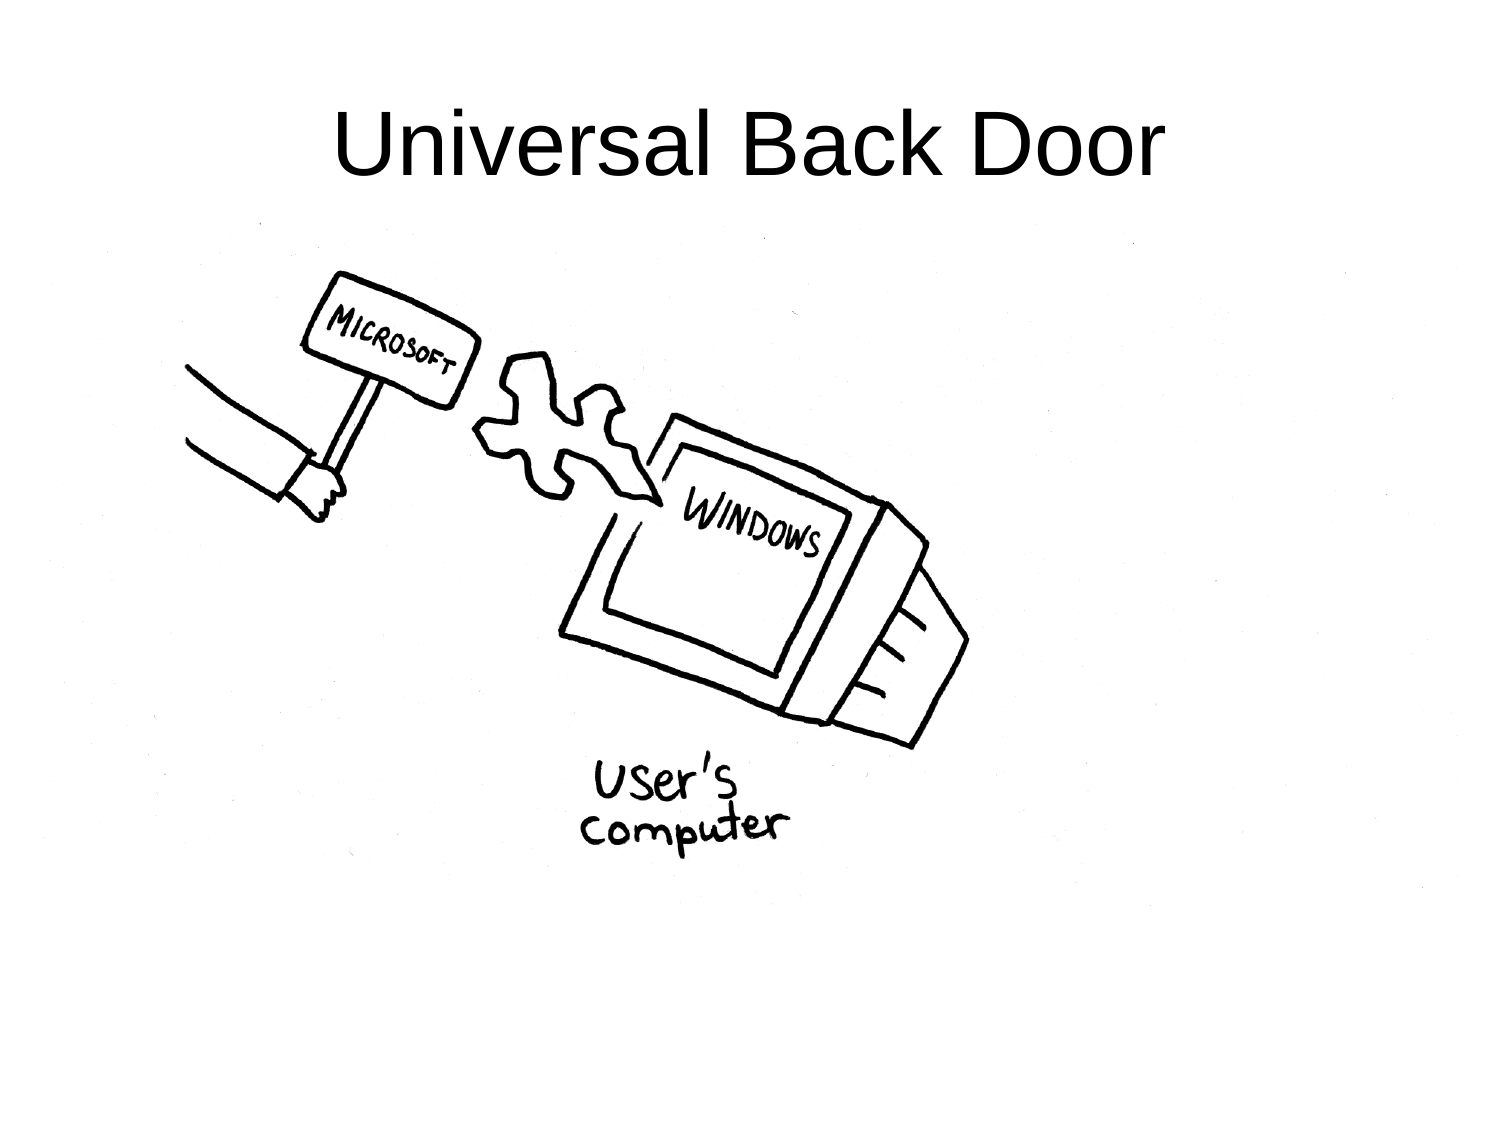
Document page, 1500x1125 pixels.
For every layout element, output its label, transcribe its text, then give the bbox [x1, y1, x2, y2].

picture [41, 218, 1459, 906]
title Universal Back Door [75, 45, 1426, 218]
